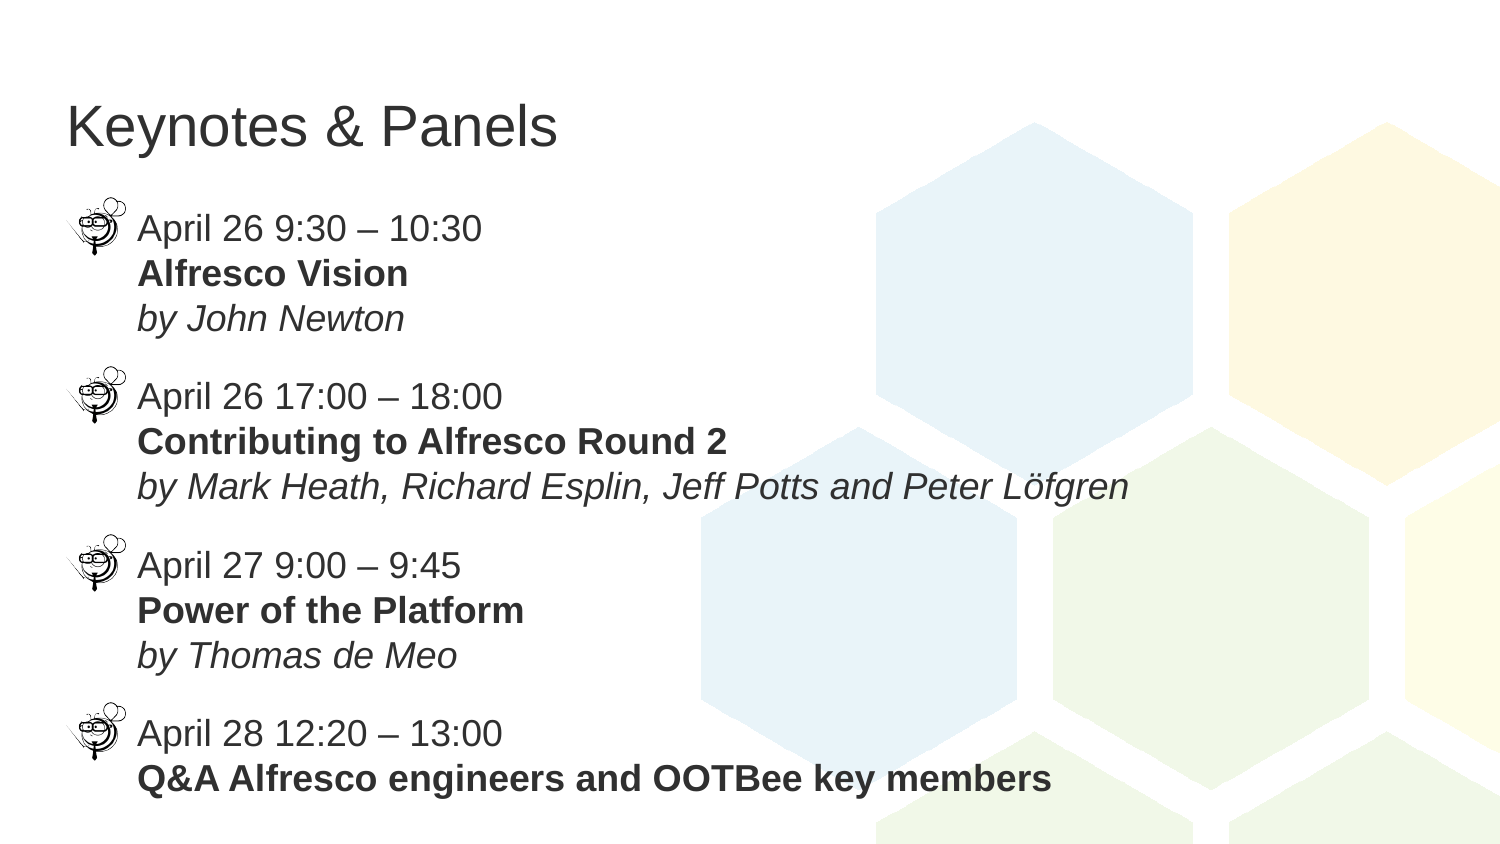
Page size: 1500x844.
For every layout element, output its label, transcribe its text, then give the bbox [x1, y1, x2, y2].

list April 26 9:30 – 10:30 Alfresco Vision by John Newton April 26 17:00 – 18:00 Contributing to Alfresco Round 2 by Mark Heath, Richard Esplin, Jeff Potts and Peter Löfgren April 27 9:00 – 9:45 Power of the Platform by Thomas de Meo April 28 12:20 – 13:00 Q&A Alfresco engineers and OOTBee key members [51, 189, 1449, 750]
picture [0, 0, 1500, 844]
title Keynotes & Panels [51, 72, 1449, 167]
